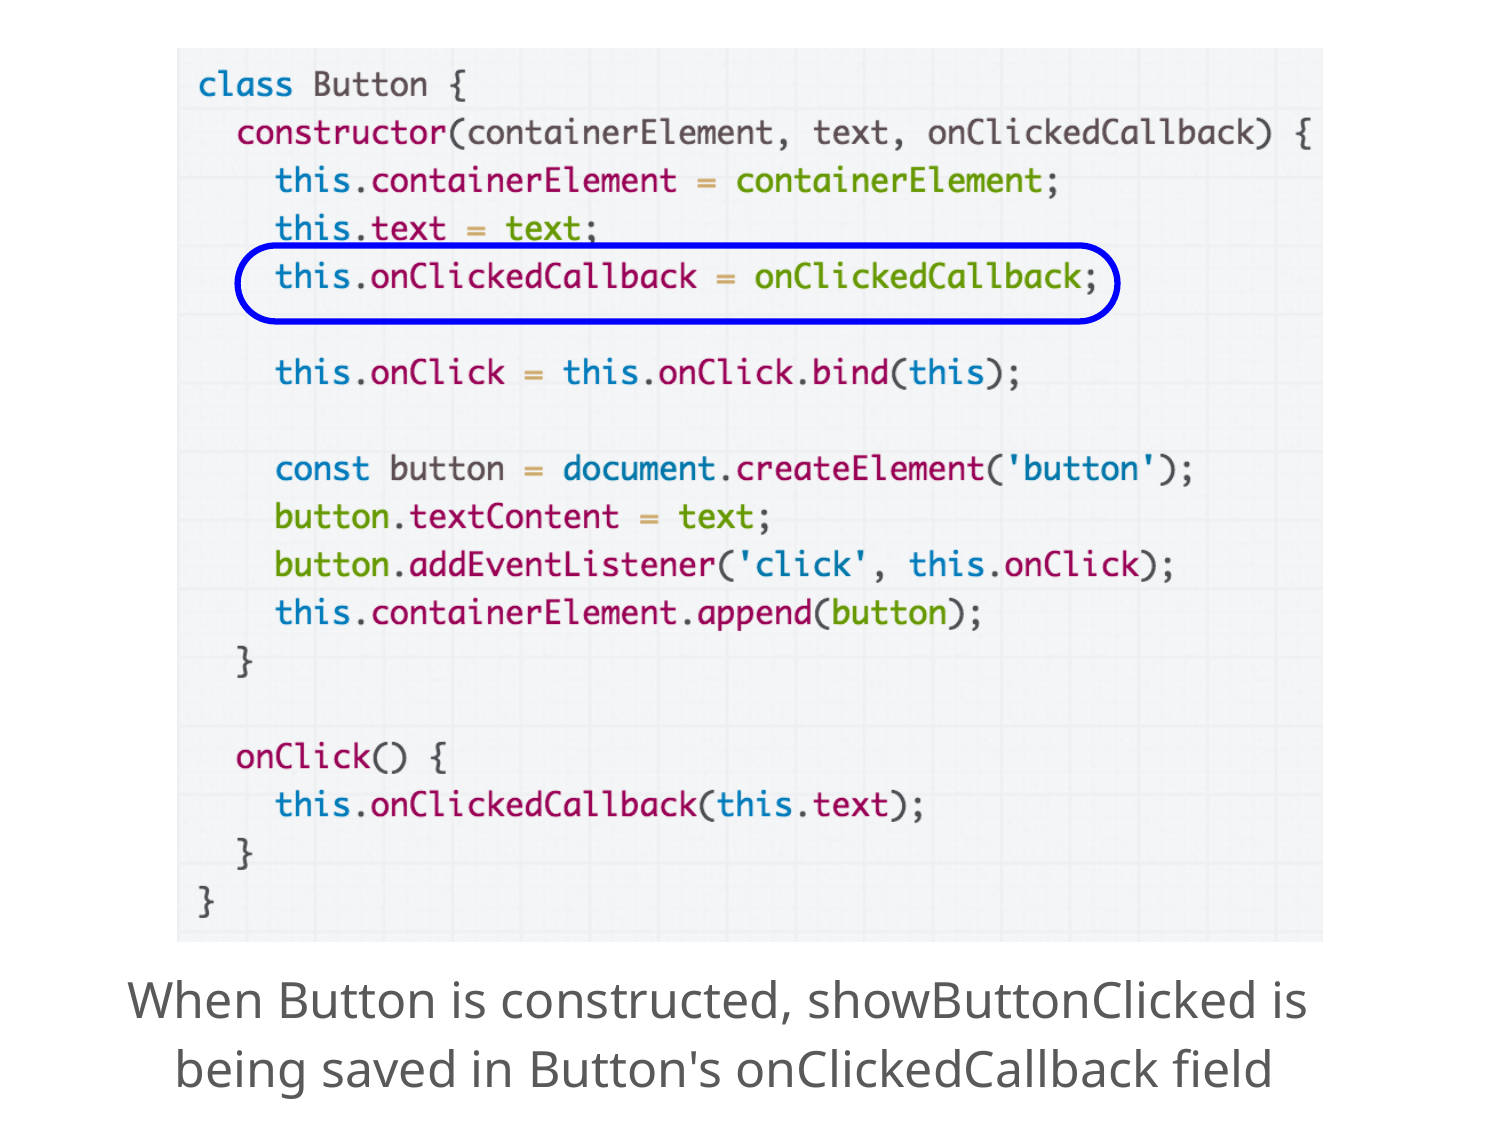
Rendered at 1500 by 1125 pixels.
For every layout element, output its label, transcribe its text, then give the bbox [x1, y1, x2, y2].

list When Button is constructed, showButtonClicked is being saved in Button's onClickedCallback field [17, 944, 1419, 1106]
picture [177, 48, 1323, 942]
